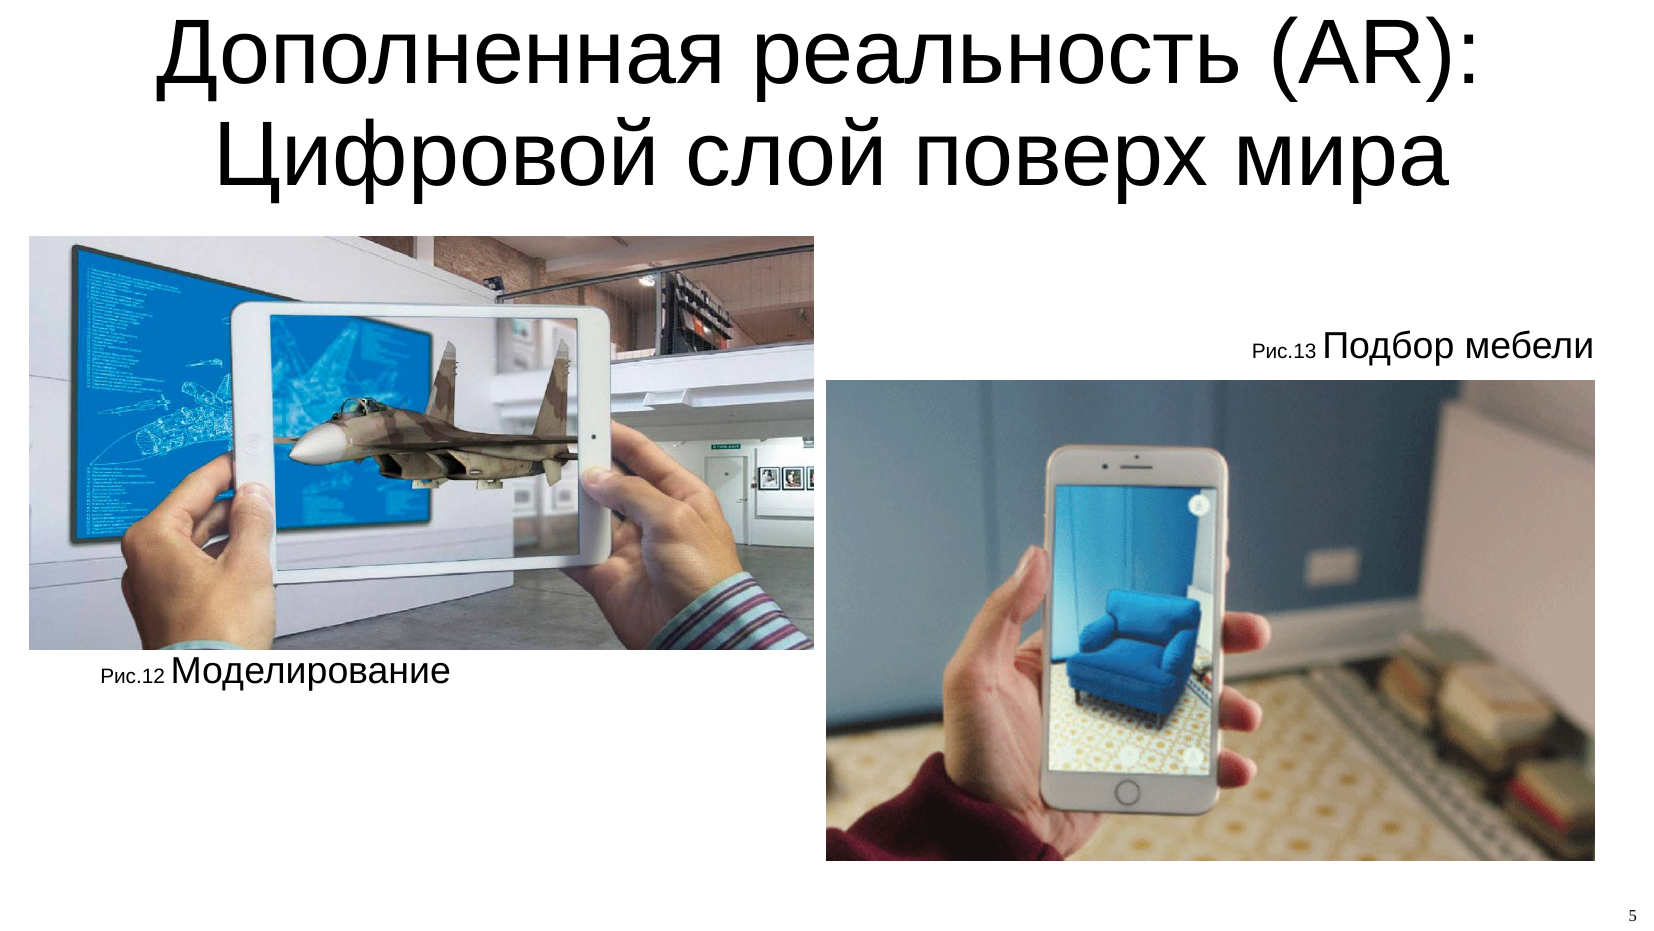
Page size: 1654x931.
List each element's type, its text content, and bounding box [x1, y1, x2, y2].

list Рис.13 Подбор мебели [1181, 324, 1625, 414]
title 5 [1612, 900, 1654, 931]
title Дополненная реальность (AR): Цифровой слой поверх мира [88, 0, 1577, 206]
list Рис.12 Моделирование [29, 649, 473, 739]
picture [826, 380, 1595, 861]
picture [29, 236, 814, 650]
